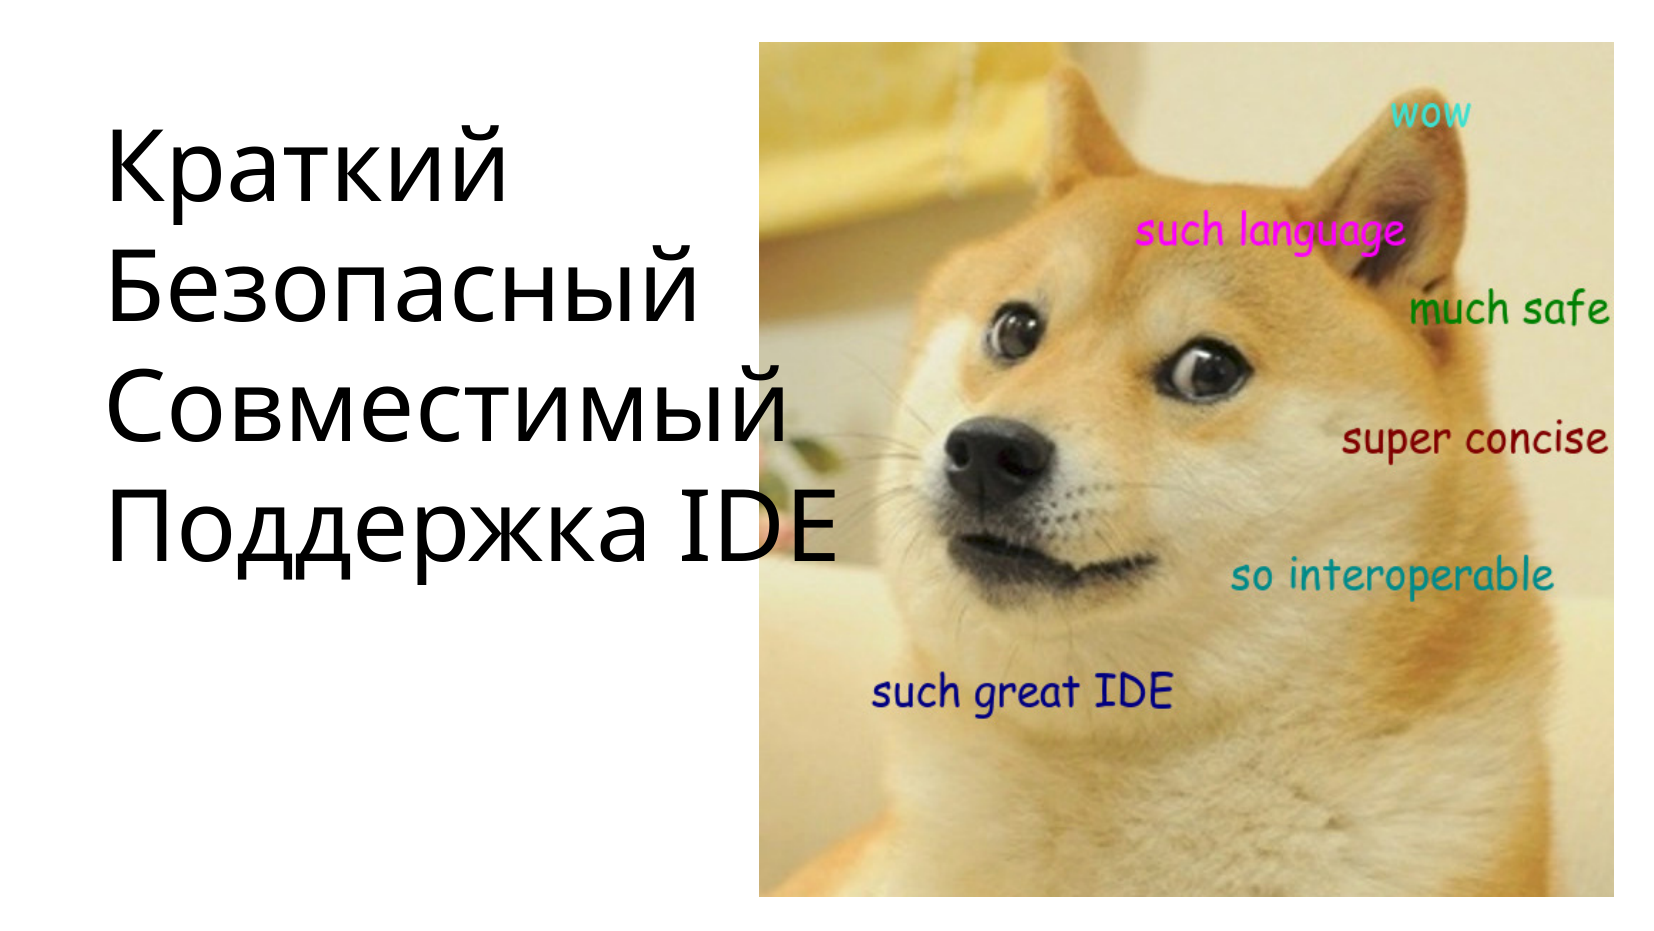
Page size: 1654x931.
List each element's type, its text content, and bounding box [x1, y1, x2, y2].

text_box Краткий Безопасный Совместимый Поддержка IDE [88, 37, 1614, 645]
picture [759, 645, 1614, 897]
